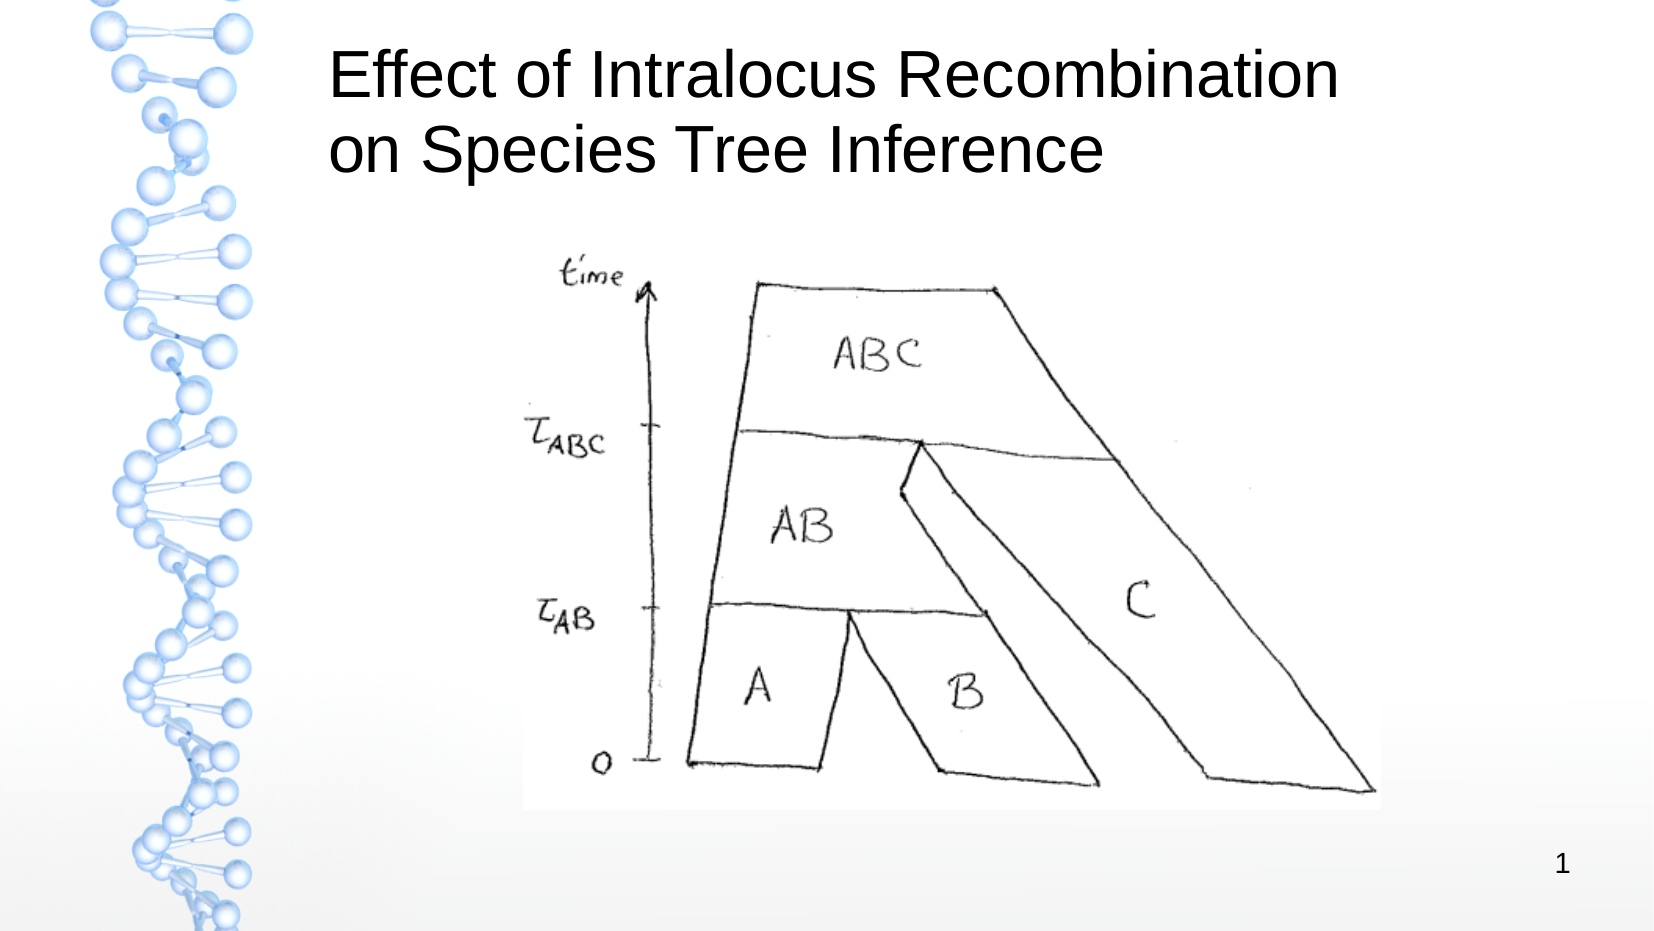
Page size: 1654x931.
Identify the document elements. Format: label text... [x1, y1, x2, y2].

picture [0, 0, 1654, 931]
text_box Effect of Intralocus Recombination on Species Tree Inference [313, 30, 1374, 199]
